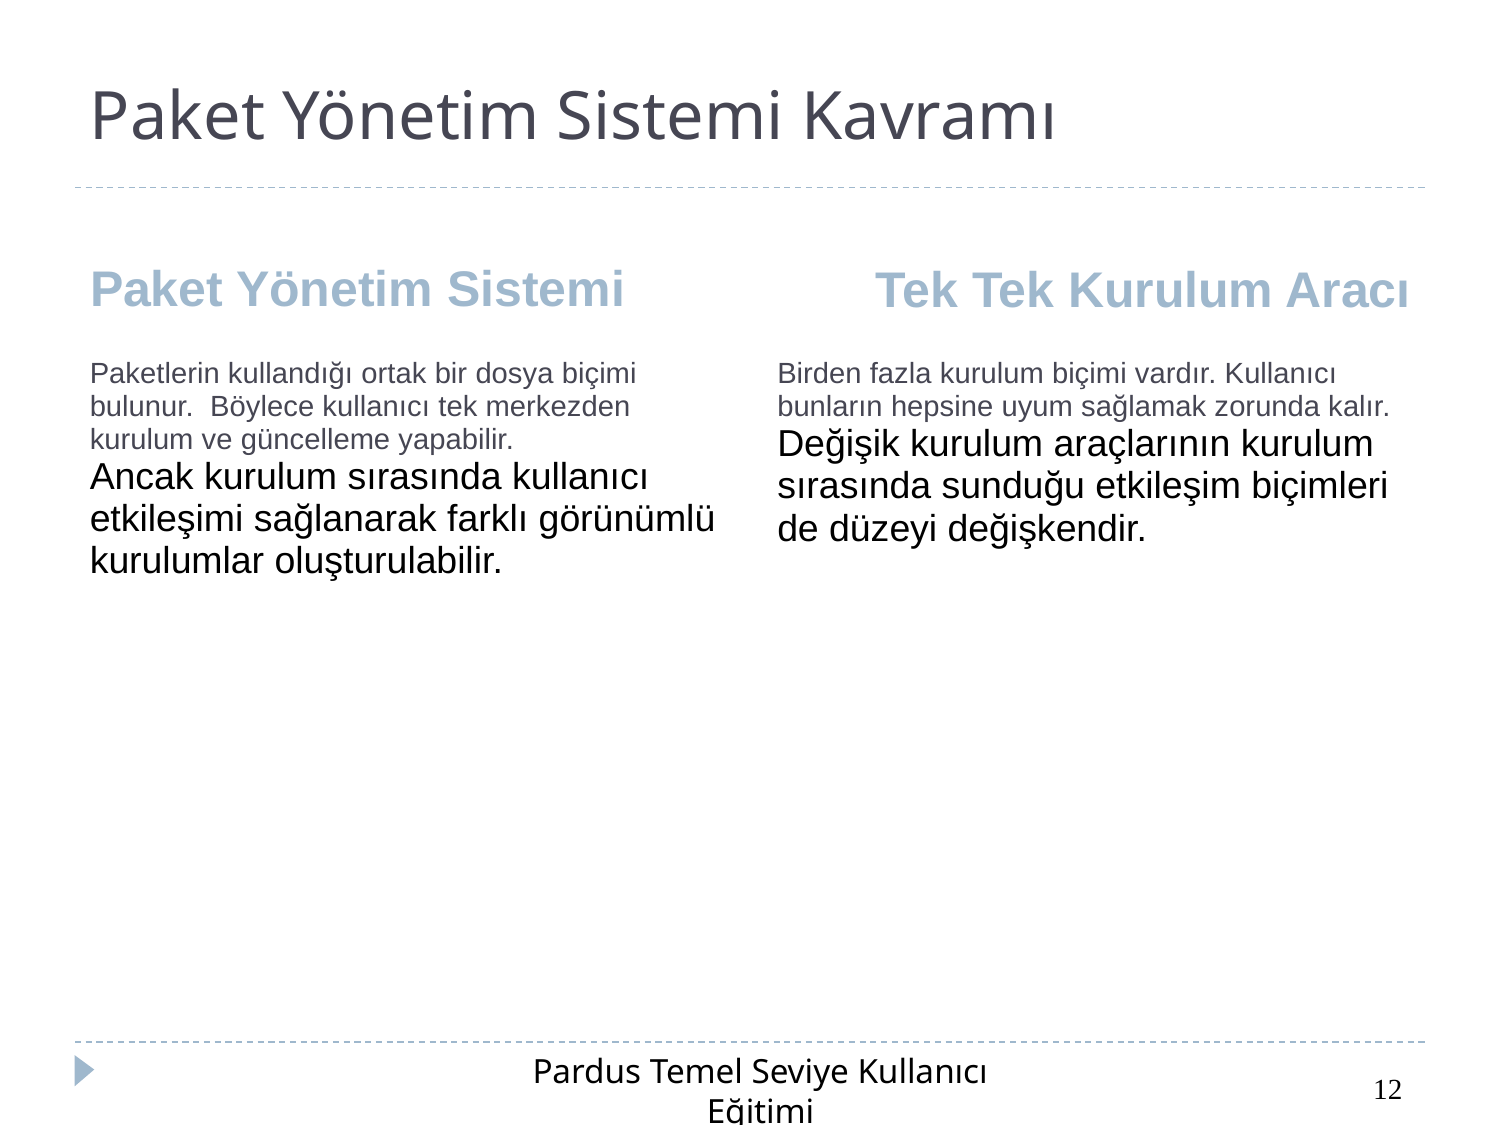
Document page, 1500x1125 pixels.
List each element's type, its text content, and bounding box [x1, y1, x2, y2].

list Paketlerin kullandığı ortak bir dosya biçimi bulunur. Böylece kullanıcı tek merkezden kurulum ve güncelleme yapabilir. Ancak kurulum sırasında kullanıcı etkileşimi sağlanarak farklı görünümlü kurulumlar oluşturulabilir. [75, 350, 738, 1013]
list Paket Yönetim Sistemi [75, 210, 738, 324]
list Birden fazla kurulum biçimi vardır. Kullanıcı bunların hepsine uyum sağlamak zorunda kalır. Değişik kurulum araçlarının kurulum sırasında sunduğu etkileşim biçimleri de düzeyi değişkendir. [762, 350, 1425, 1013]
list Tek Tek Kurulum Aracı [762, 212, 1426, 325]
title Paket Yönetim Sistemi Kavramı [75, 37, 1425, 188]
